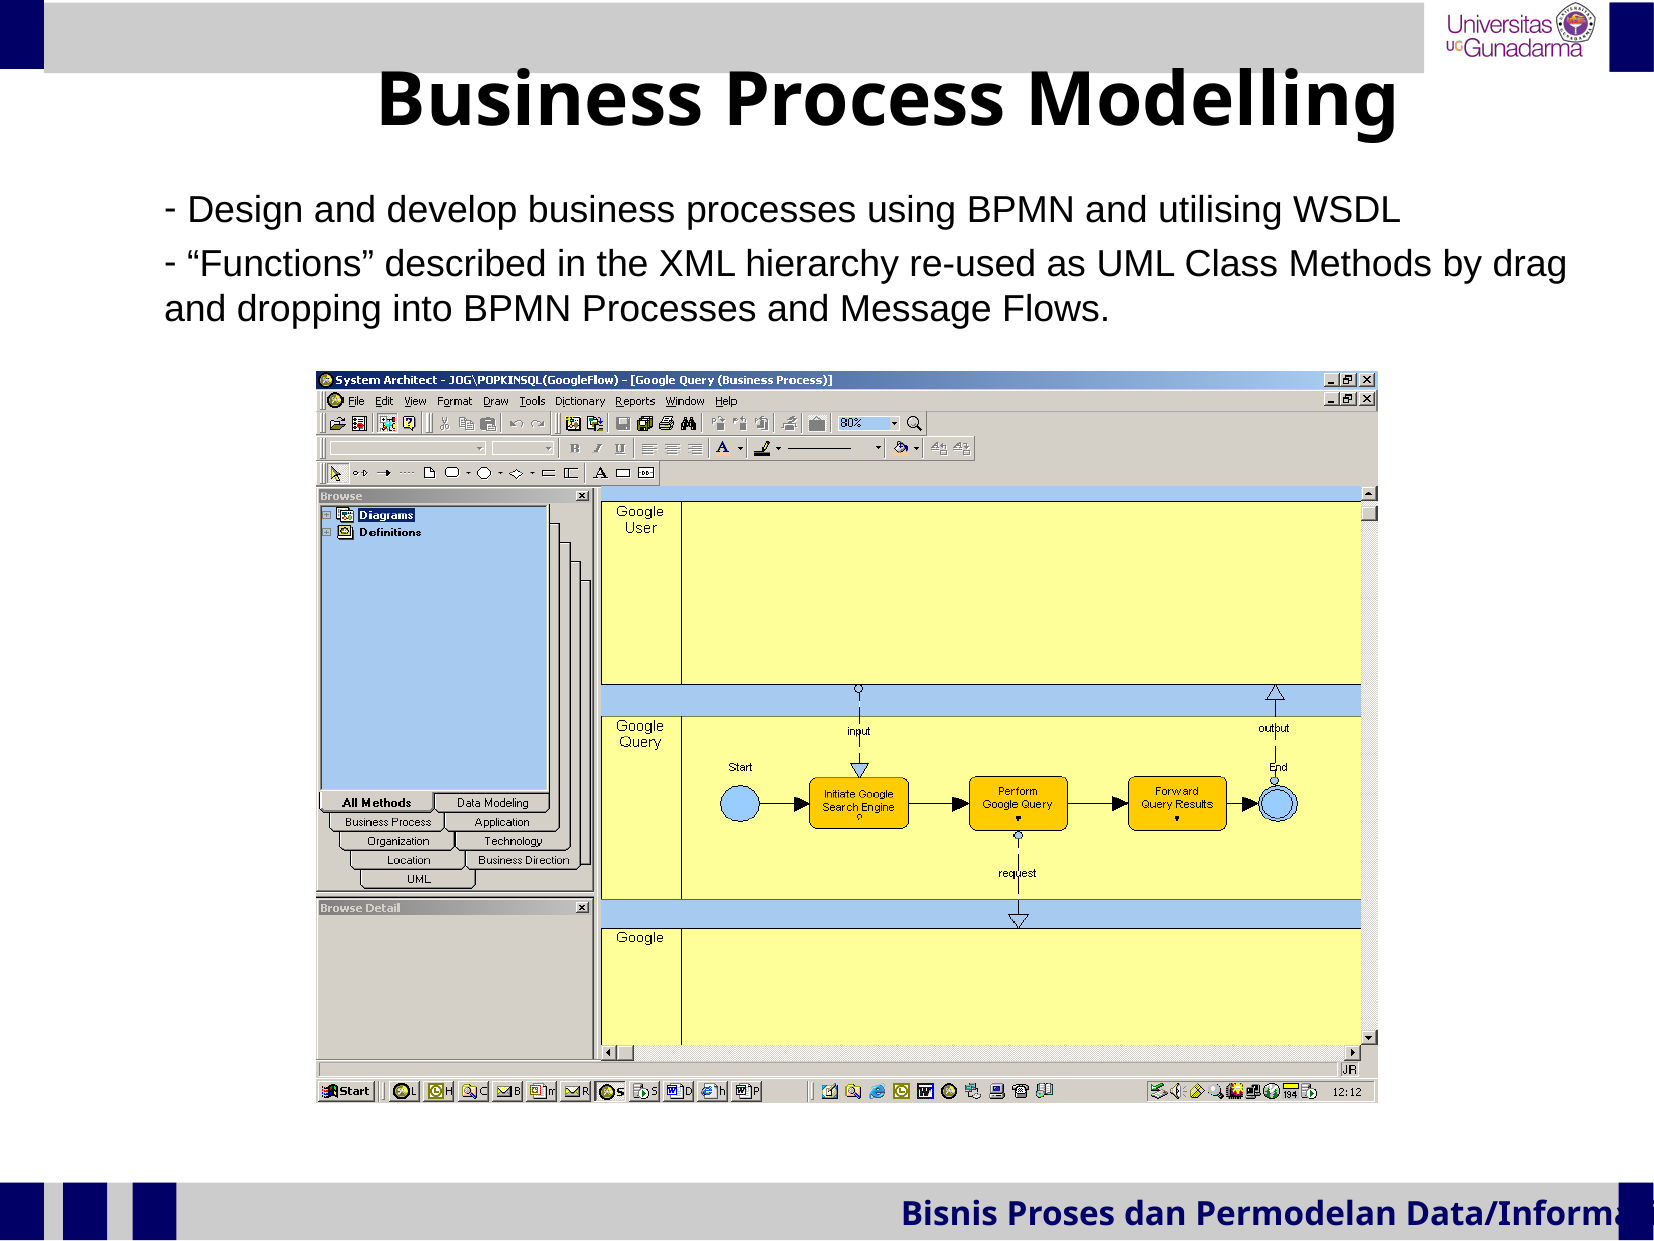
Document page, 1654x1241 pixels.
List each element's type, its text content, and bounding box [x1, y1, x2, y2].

picture [316, 392, 1378, 1103]
text_box Design and develop business processes using BPMN and utilising WSDL “Functions” described in the XML hierarchy re-used as UML Class Methods by drag and dropping into BPMN Processes and Message Flows. [149, 177, 1609, 392]
title Business Process Modelling [179, 27, 1571, 165]
picture [1437, 2, 1610, 62]
